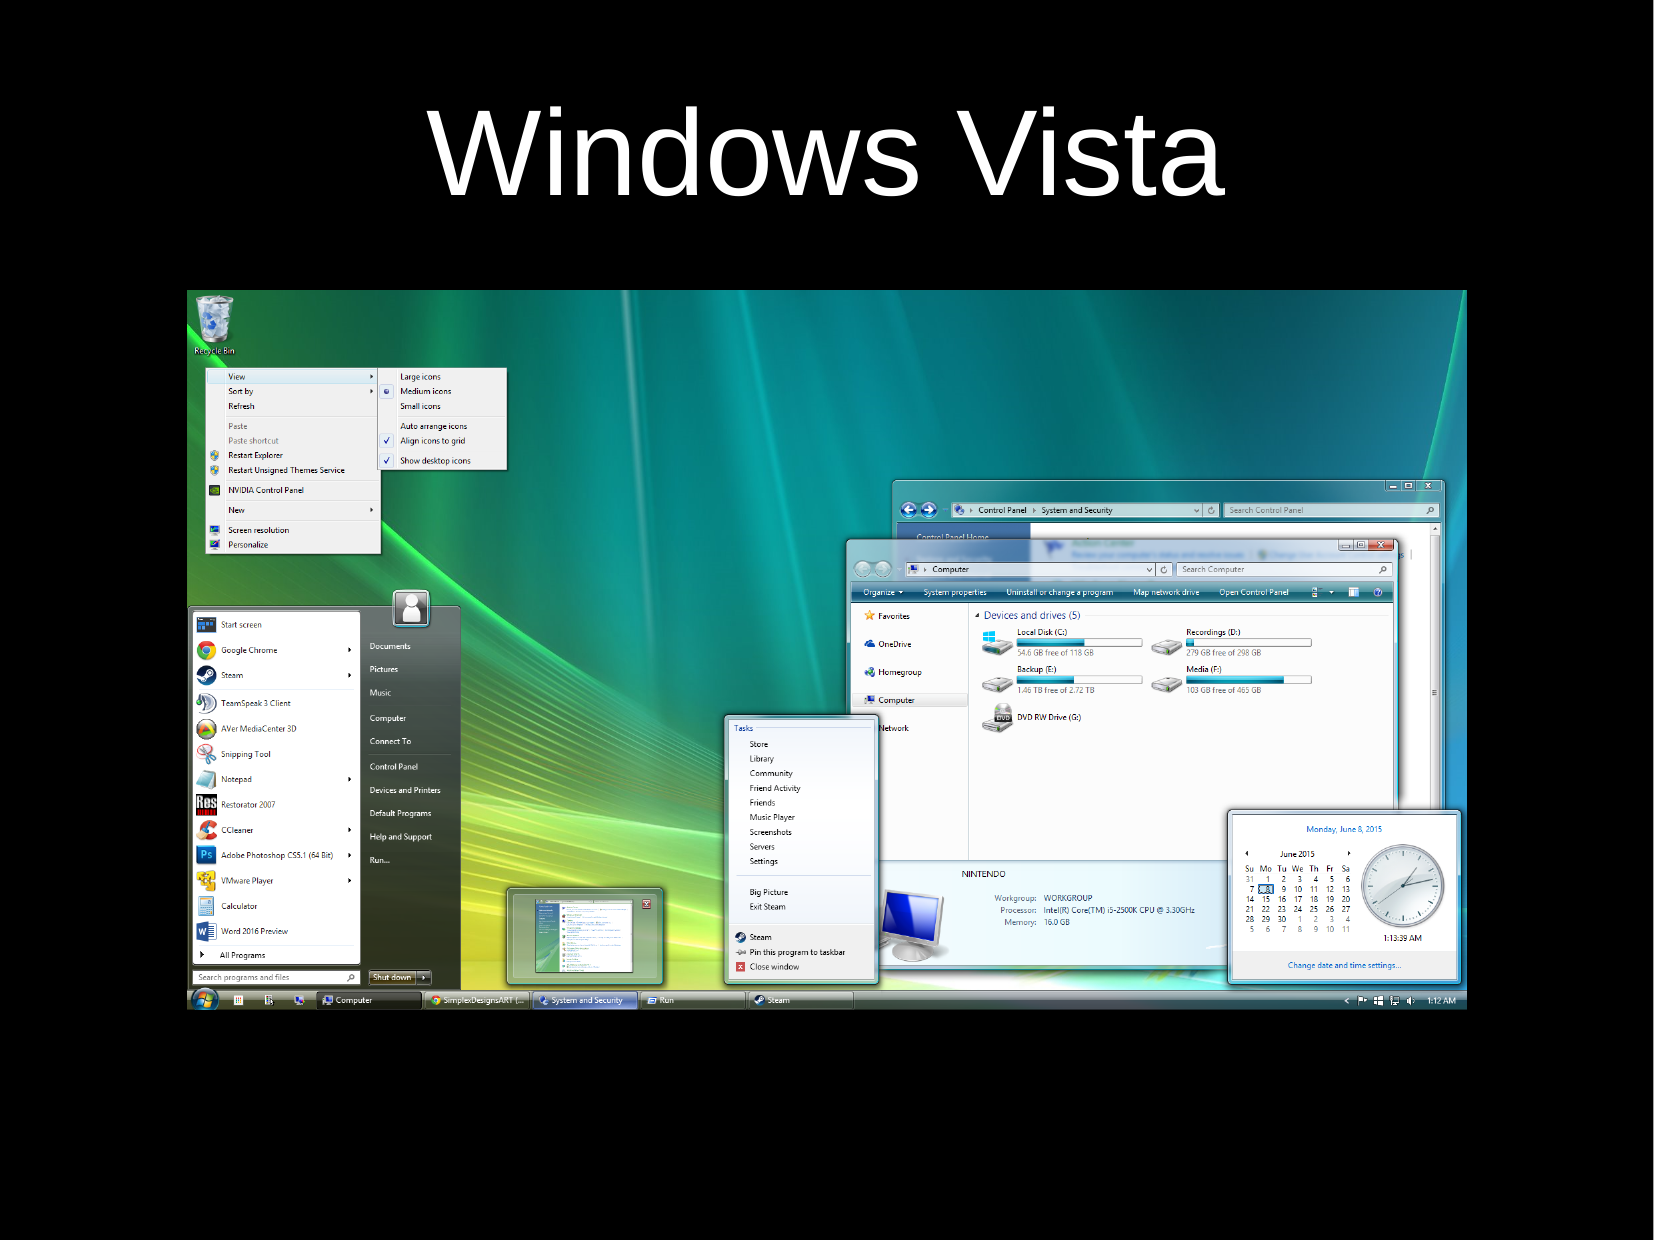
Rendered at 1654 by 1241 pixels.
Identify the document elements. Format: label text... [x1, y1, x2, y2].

picture [187, 290, 1467, 1010]
title Windows Vista [82, 49, 1571, 257]
